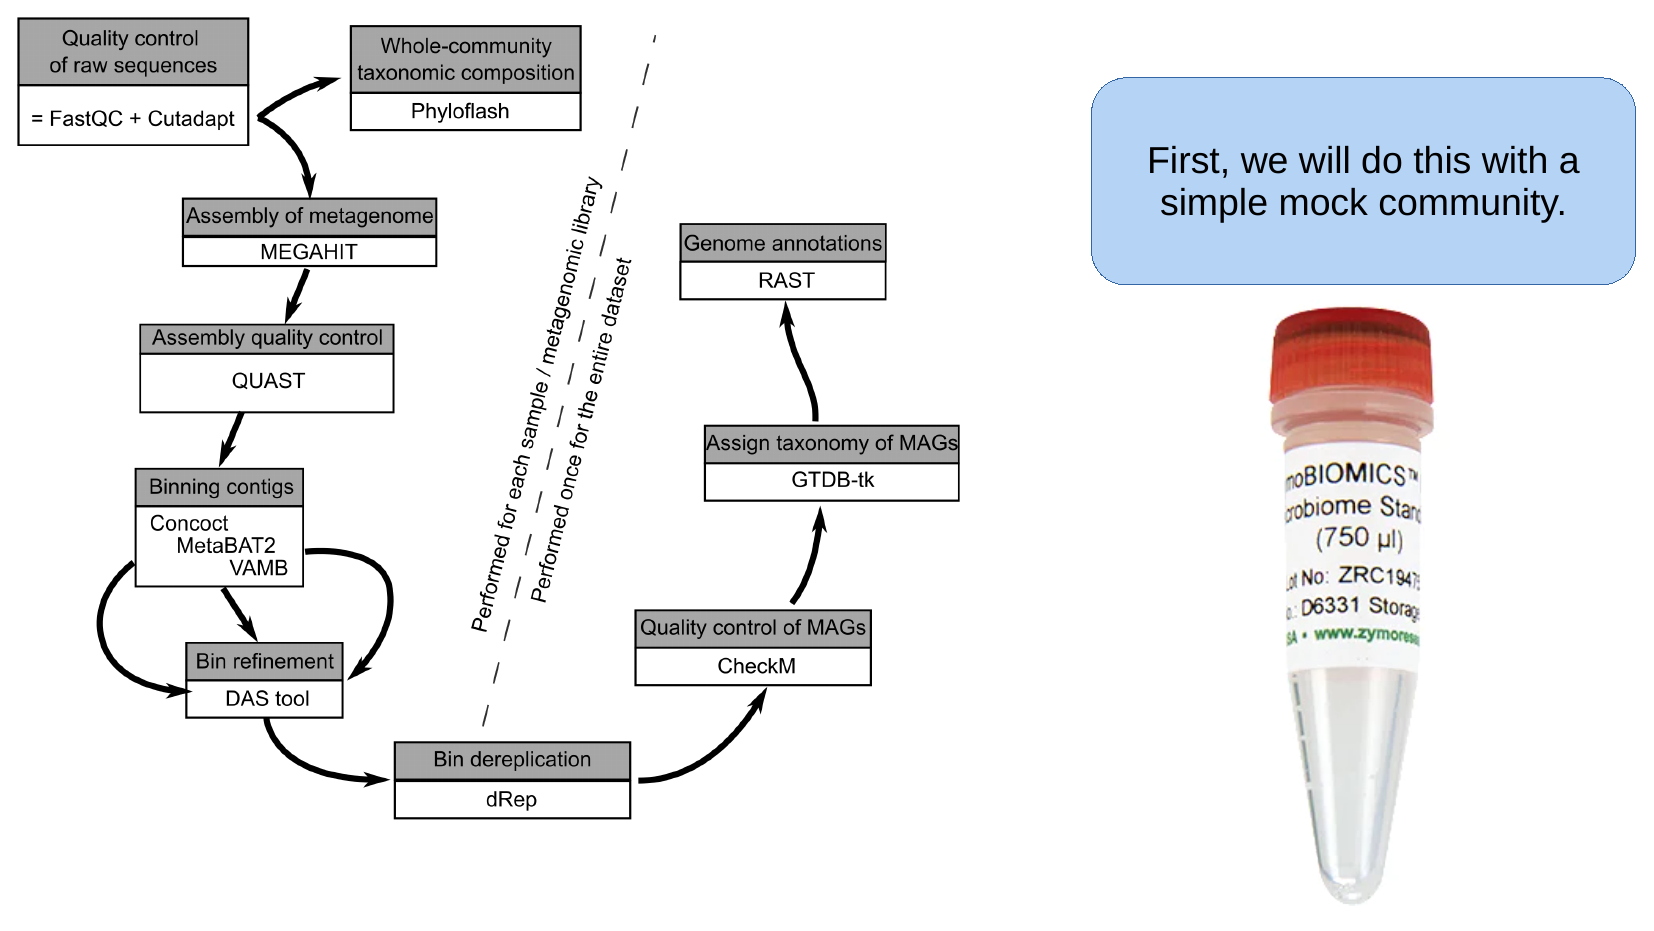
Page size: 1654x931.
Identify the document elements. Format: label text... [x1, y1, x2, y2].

picture [0, 0, 1009, 833]
text_box First, we will do this with a simple mock community. [1091, 77, 1636, 285]
picture [1258, 298, 1450, 907]
